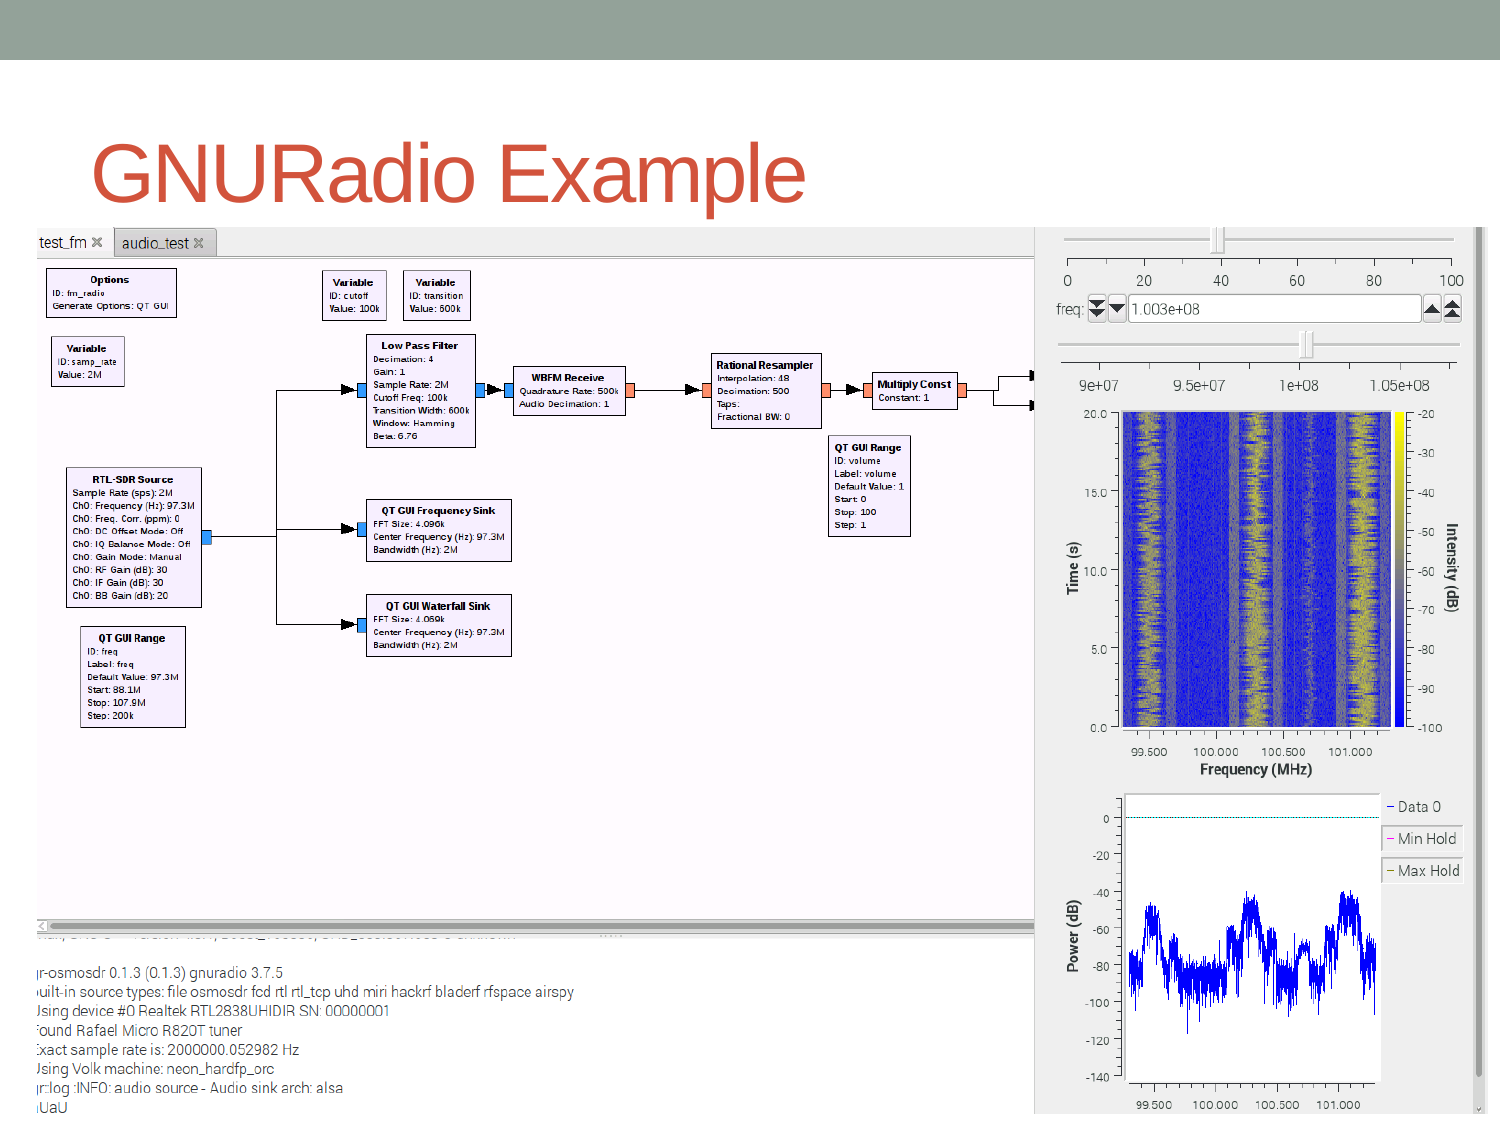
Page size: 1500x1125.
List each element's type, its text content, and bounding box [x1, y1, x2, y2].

picture [37, 227, 1488, 1114]
title GNURadio Example [75, 87, 1425, 227]
